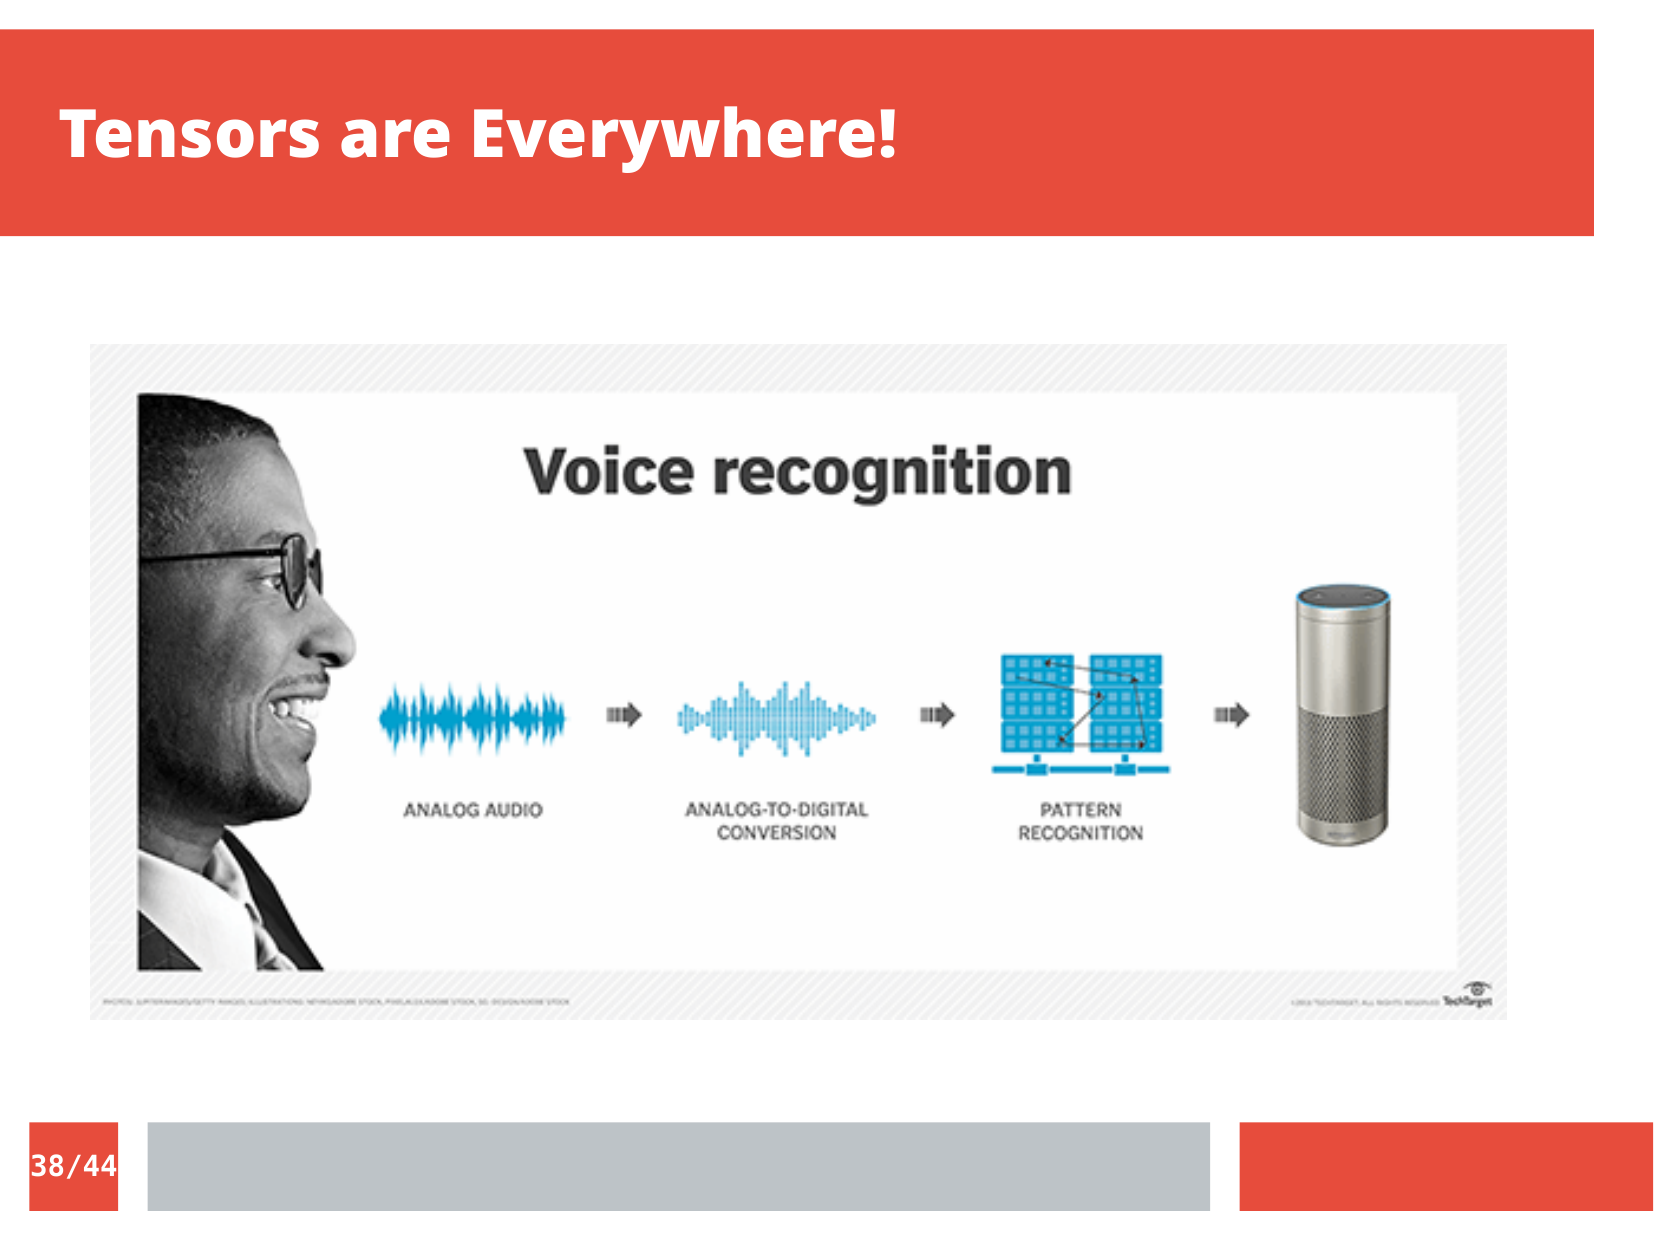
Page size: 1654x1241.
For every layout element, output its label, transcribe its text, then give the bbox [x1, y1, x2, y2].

picture [90, 344, 1507, 1021]
title Tensors are Everywhere! [58, 90, 1594, 178]
